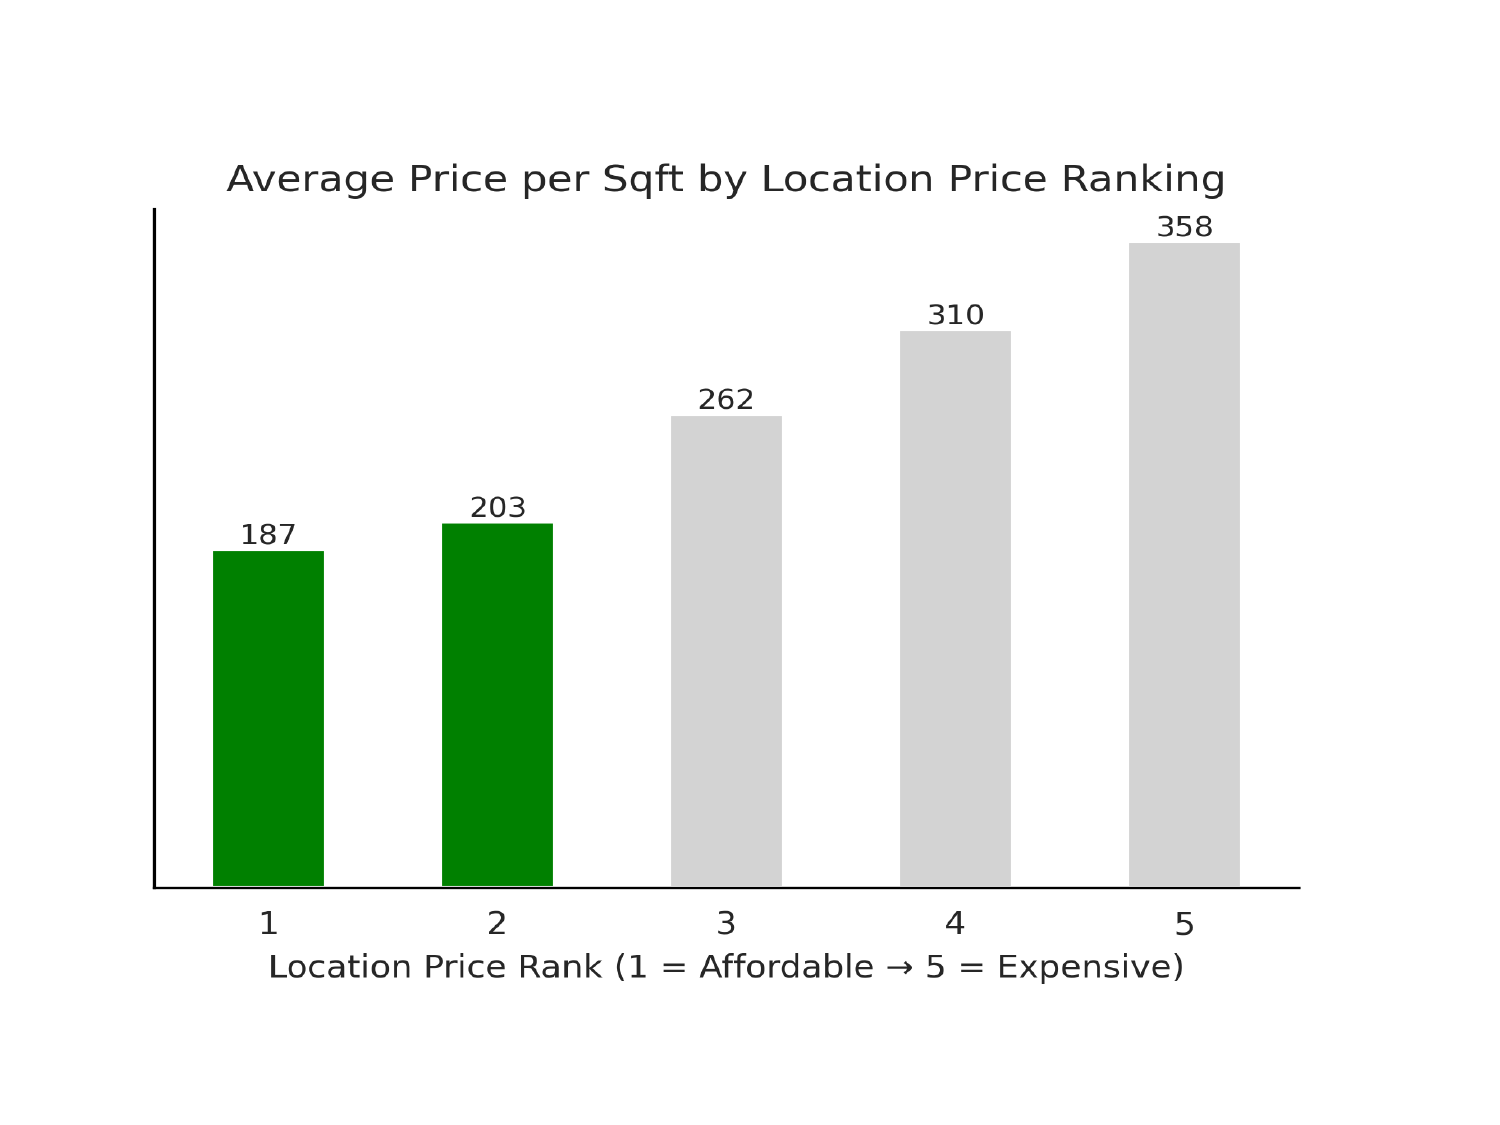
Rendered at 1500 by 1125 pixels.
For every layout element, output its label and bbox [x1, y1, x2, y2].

picture [129, 141, 1323, 1005]
